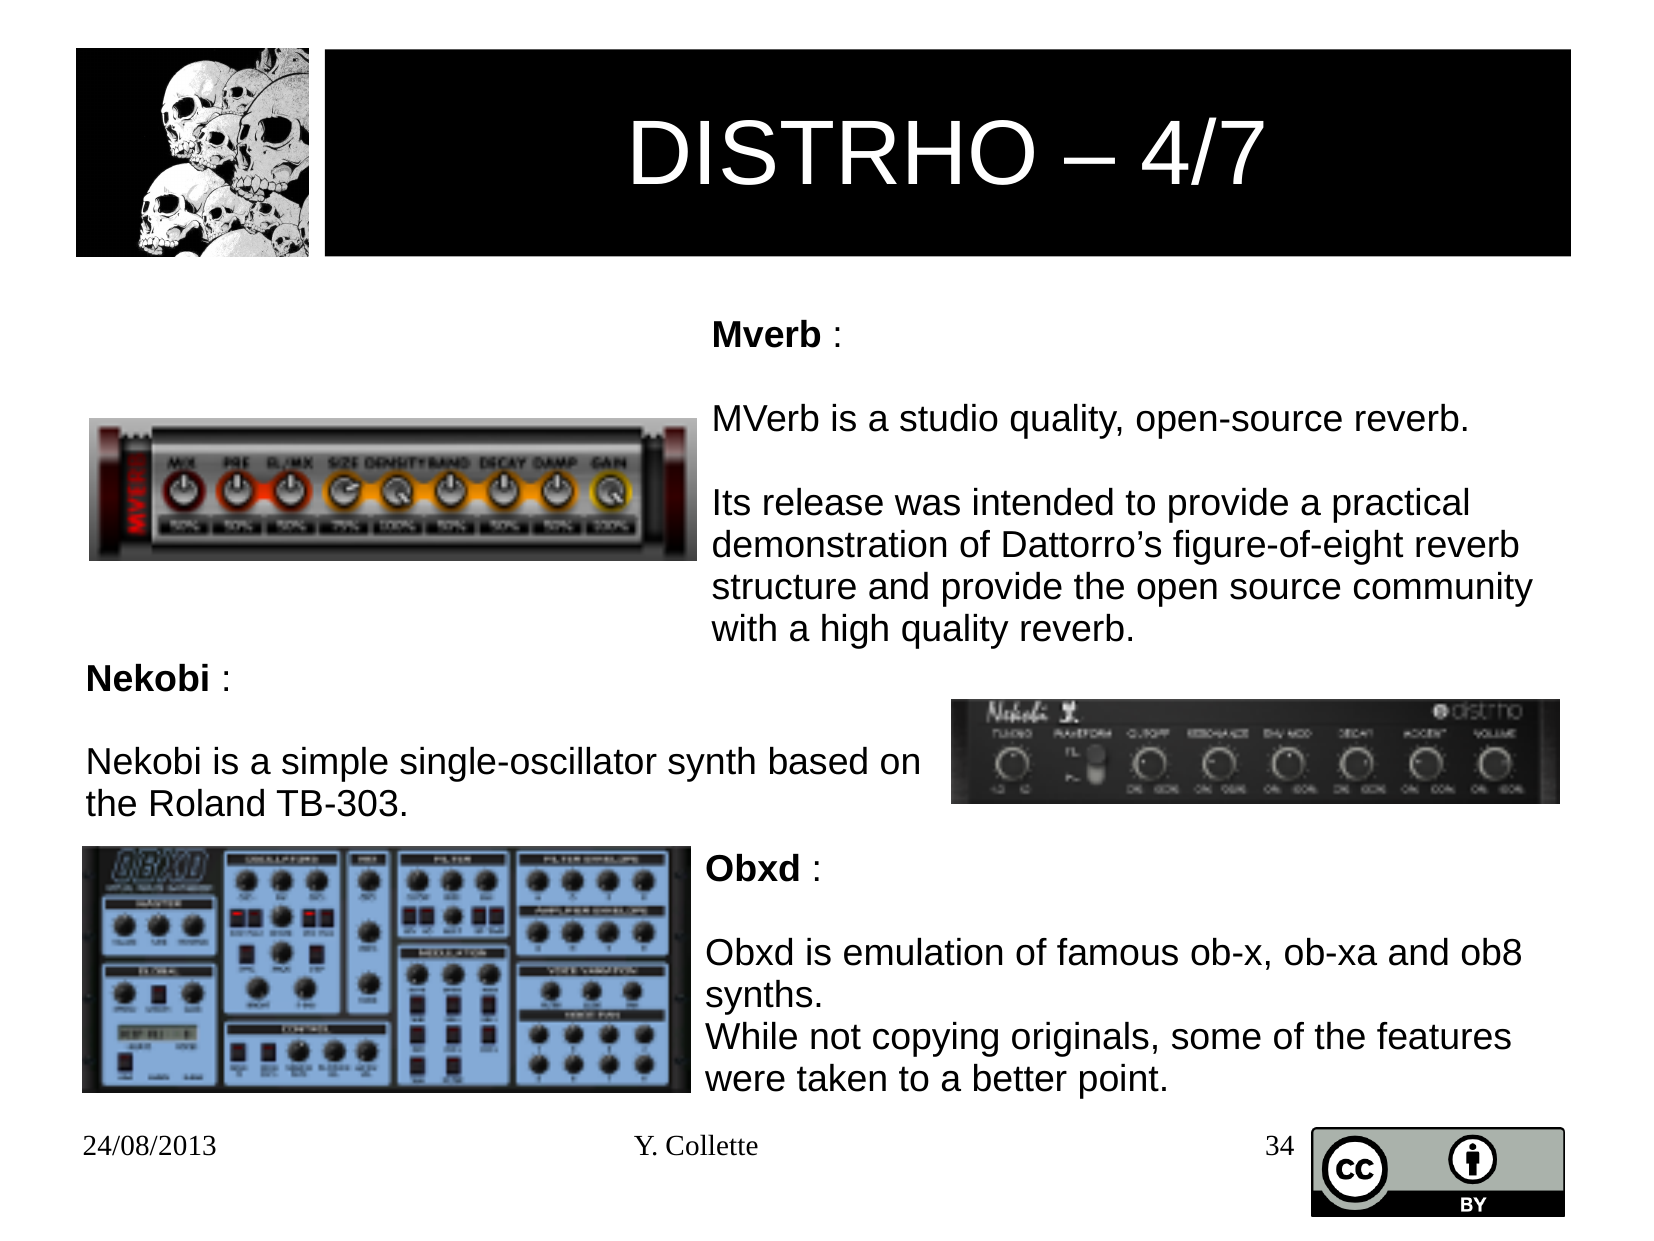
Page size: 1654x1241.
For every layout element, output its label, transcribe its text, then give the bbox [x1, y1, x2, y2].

picture [89, 418, 696, 562]
picture [1311, 1127, 1565, 1217]
picture [952, 699, 1560, 804]
text_box Nekobi : Nekobi is a simple single-oscillator synth based on the Roland TB-303. [70, 649, 952, 833]
picture [76, 48, 309, 257]
title DISTRHO – 4/7 [324, 49, 1571, 257]
picture [82, 846, 690, 1093]
text_box Mverb : MVerb is a studio quality, open-source reverb. Its release was intended to provide a practical demonstration of Dattorro’s figure-of-eight reverb structure and provide the open source community with a high quality reverb. [696, 305, 1571, 657]
text_box Obxd : Obxd is emulation of famous ob-x, ob-xa and ob8 synths. While not copying originals, some of the features were taken to a better point. [690, 840, 1560, 1108]
